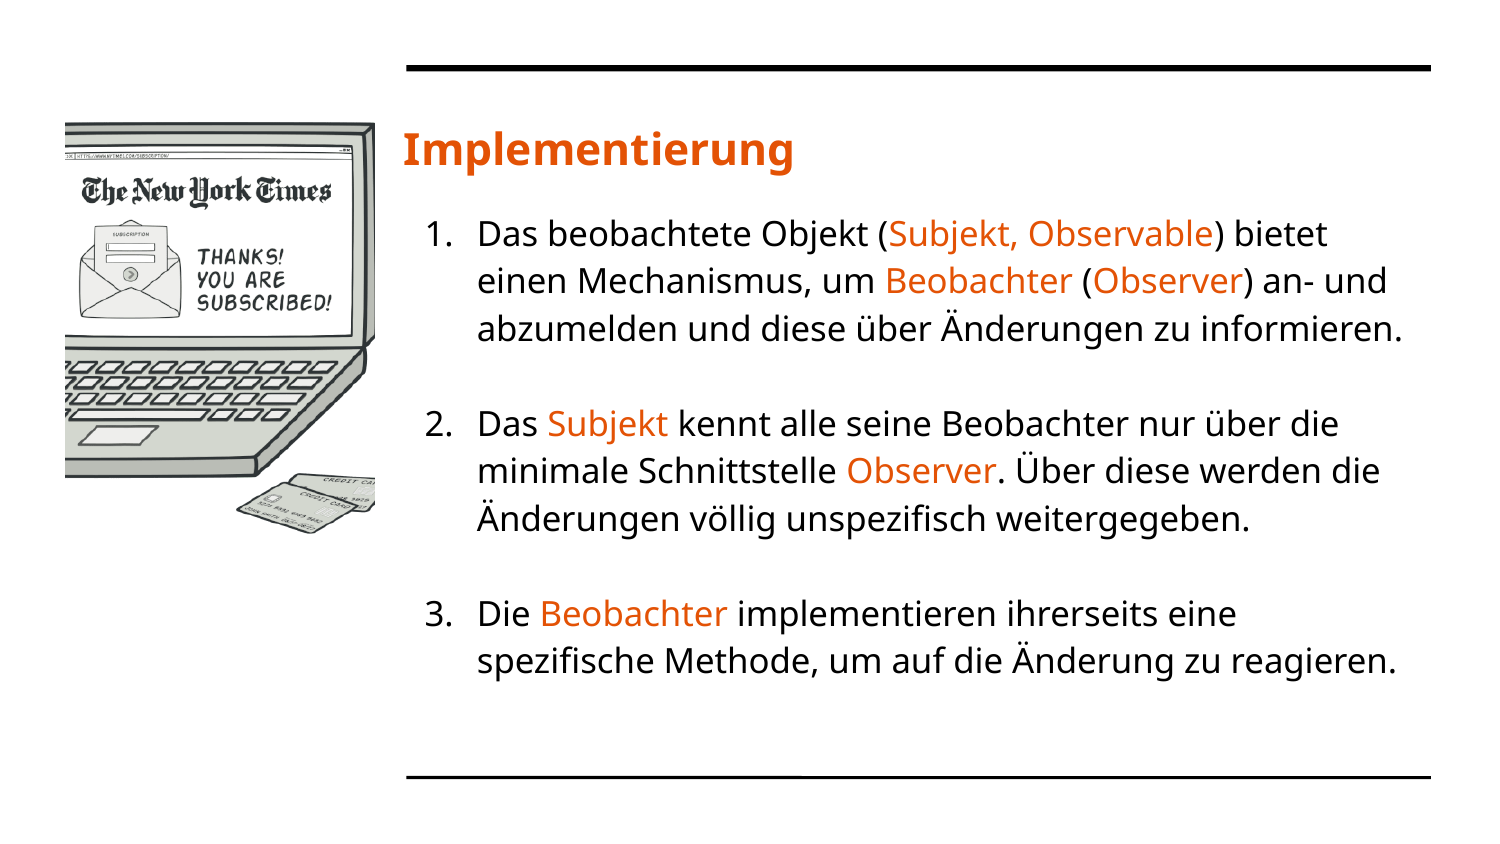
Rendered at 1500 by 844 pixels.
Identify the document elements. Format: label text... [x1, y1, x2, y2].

picture [65, 67, 375, 548]
title Implementierung [389, 103, 1428, 194]
subtitle Das beobachtete Objekt (Subjekt, Observable) bietet einen Mechanismus, um Beobachter (Observer) an- und abzumelden und diese über Änderungen zu informieren. Das Subjekt kennt alle seine Beobachter nur über die minimale Schnittstelle Observer. Über diese werden die Änderungen völlig unspezifisch weitergegeben. Die Beobachter implementieren ihrerseits eine spezifische Methode, um auf die Änderung zu reagieren. [392, 193, 1431, 735]
